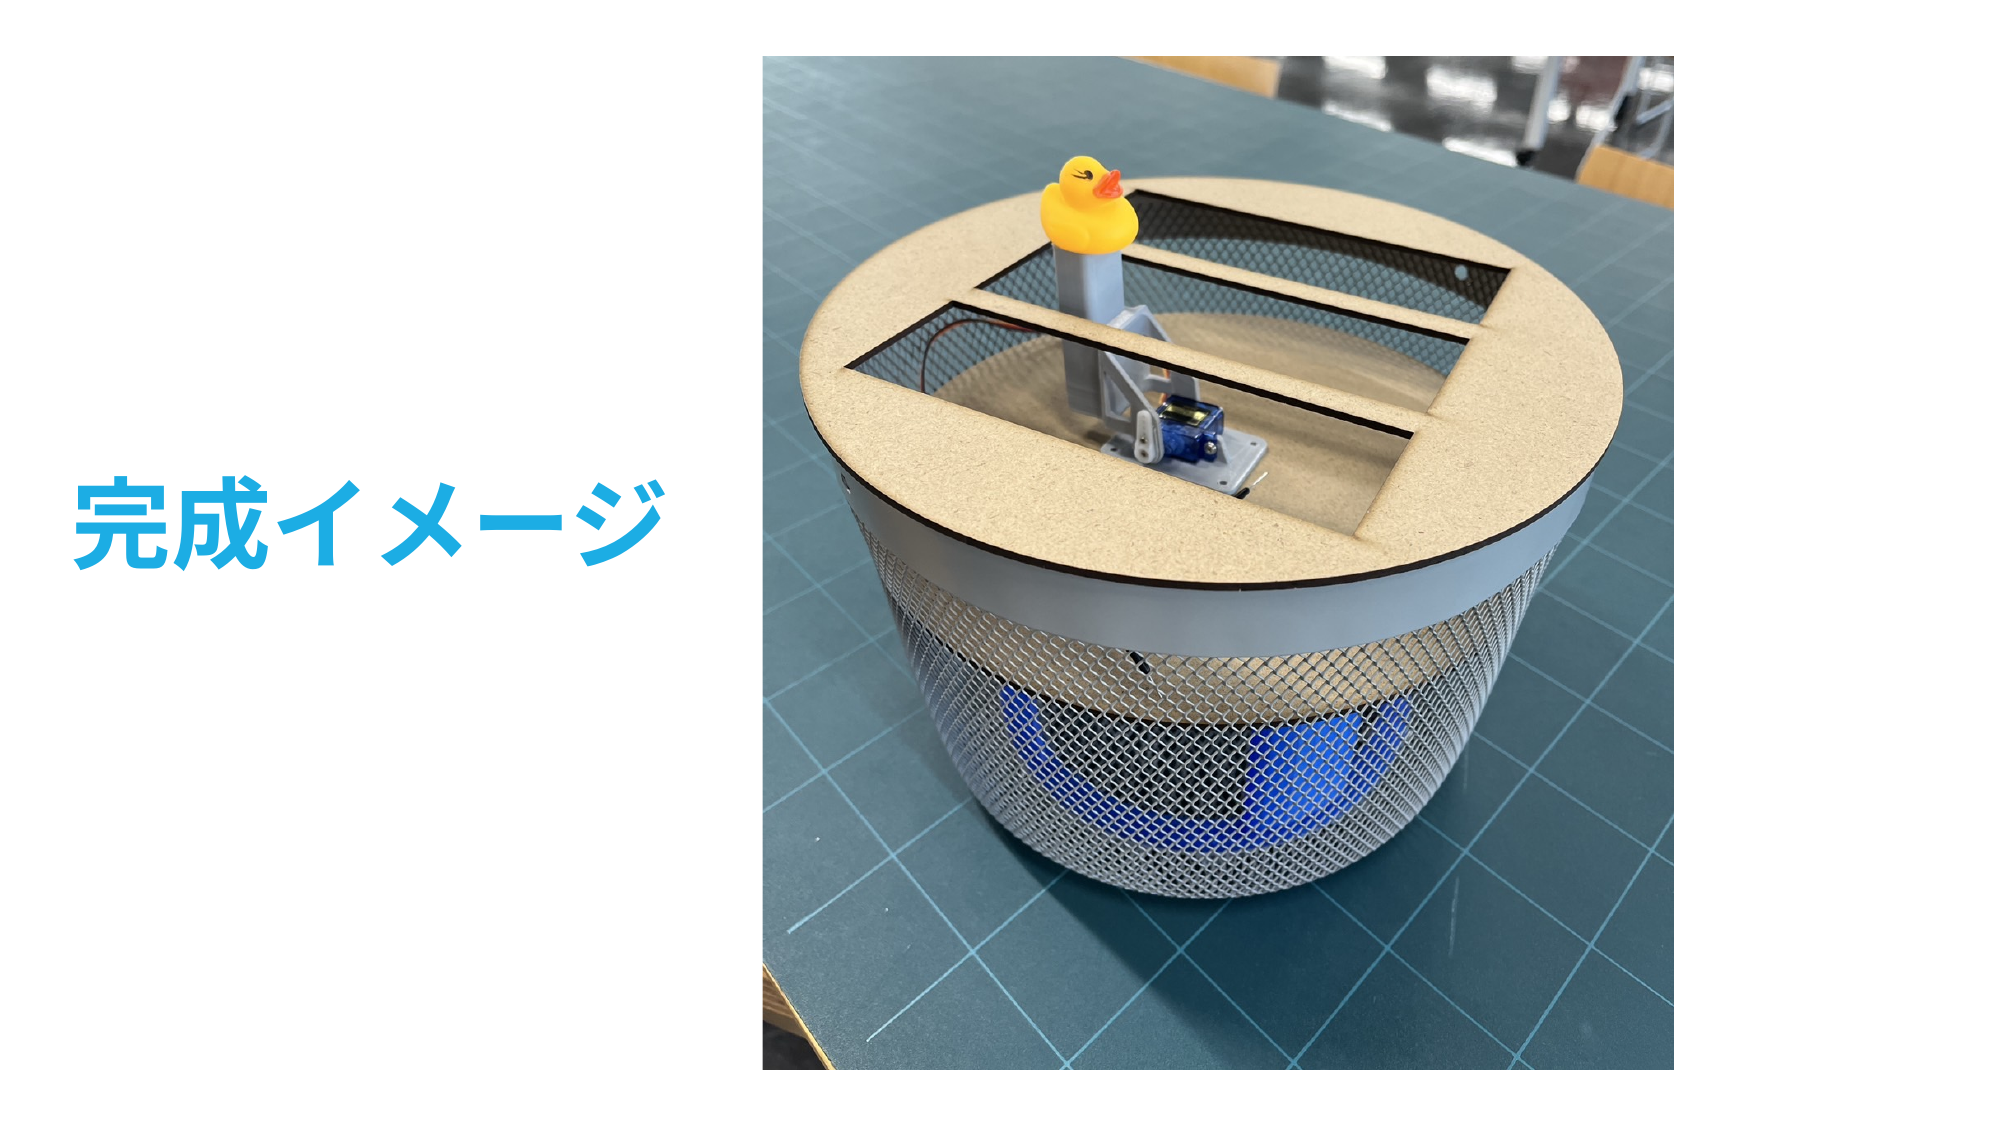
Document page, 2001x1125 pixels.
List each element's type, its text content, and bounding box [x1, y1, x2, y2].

picture [762, 56, 1681, 1070]
title 完成イメージ [56, 453, 1468, 671]
